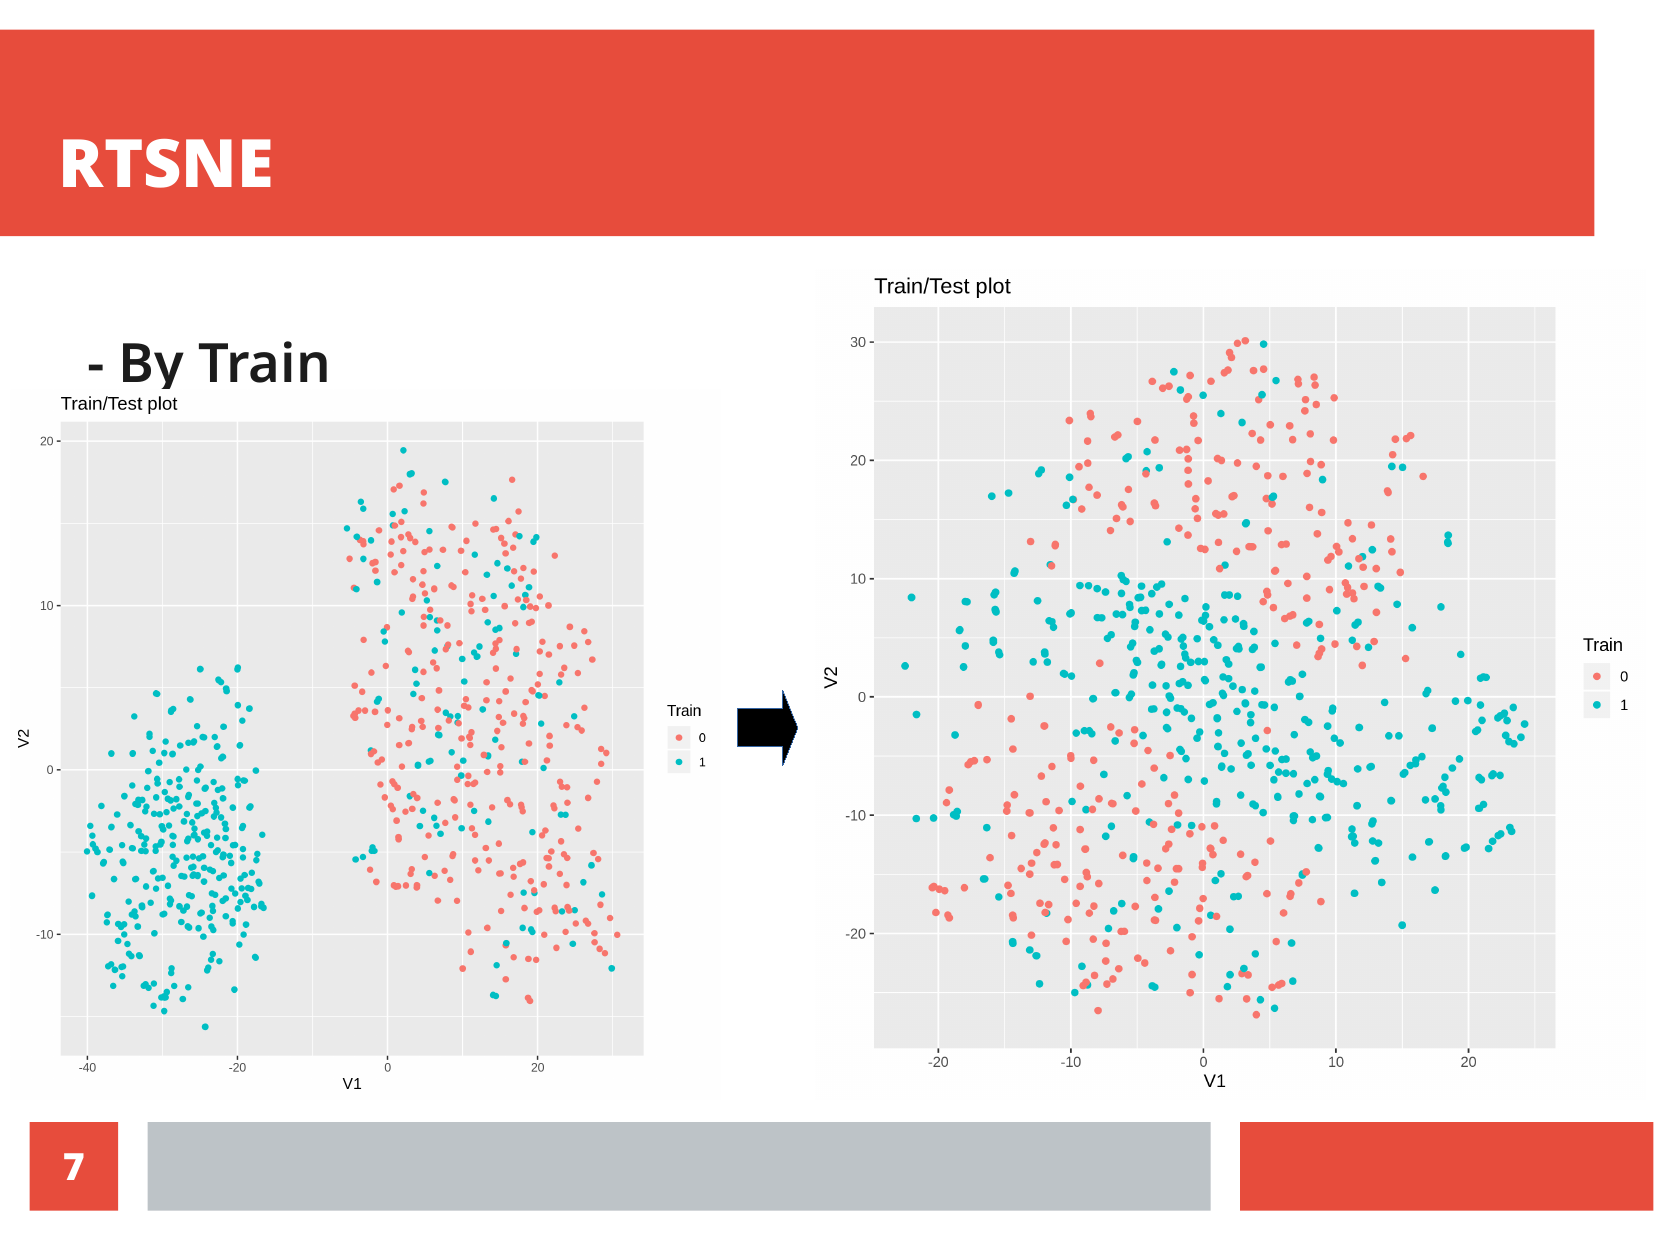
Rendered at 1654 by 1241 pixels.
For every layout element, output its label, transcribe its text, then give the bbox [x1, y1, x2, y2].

picture [10, 389, 721, 1100]
picture [815, 269, 1646, 1100]
text_box [737, 690, 798, 766]
list - By Train [59, 324, 815, 1093]
title RTSNE [59, 59, 1595, 207]
